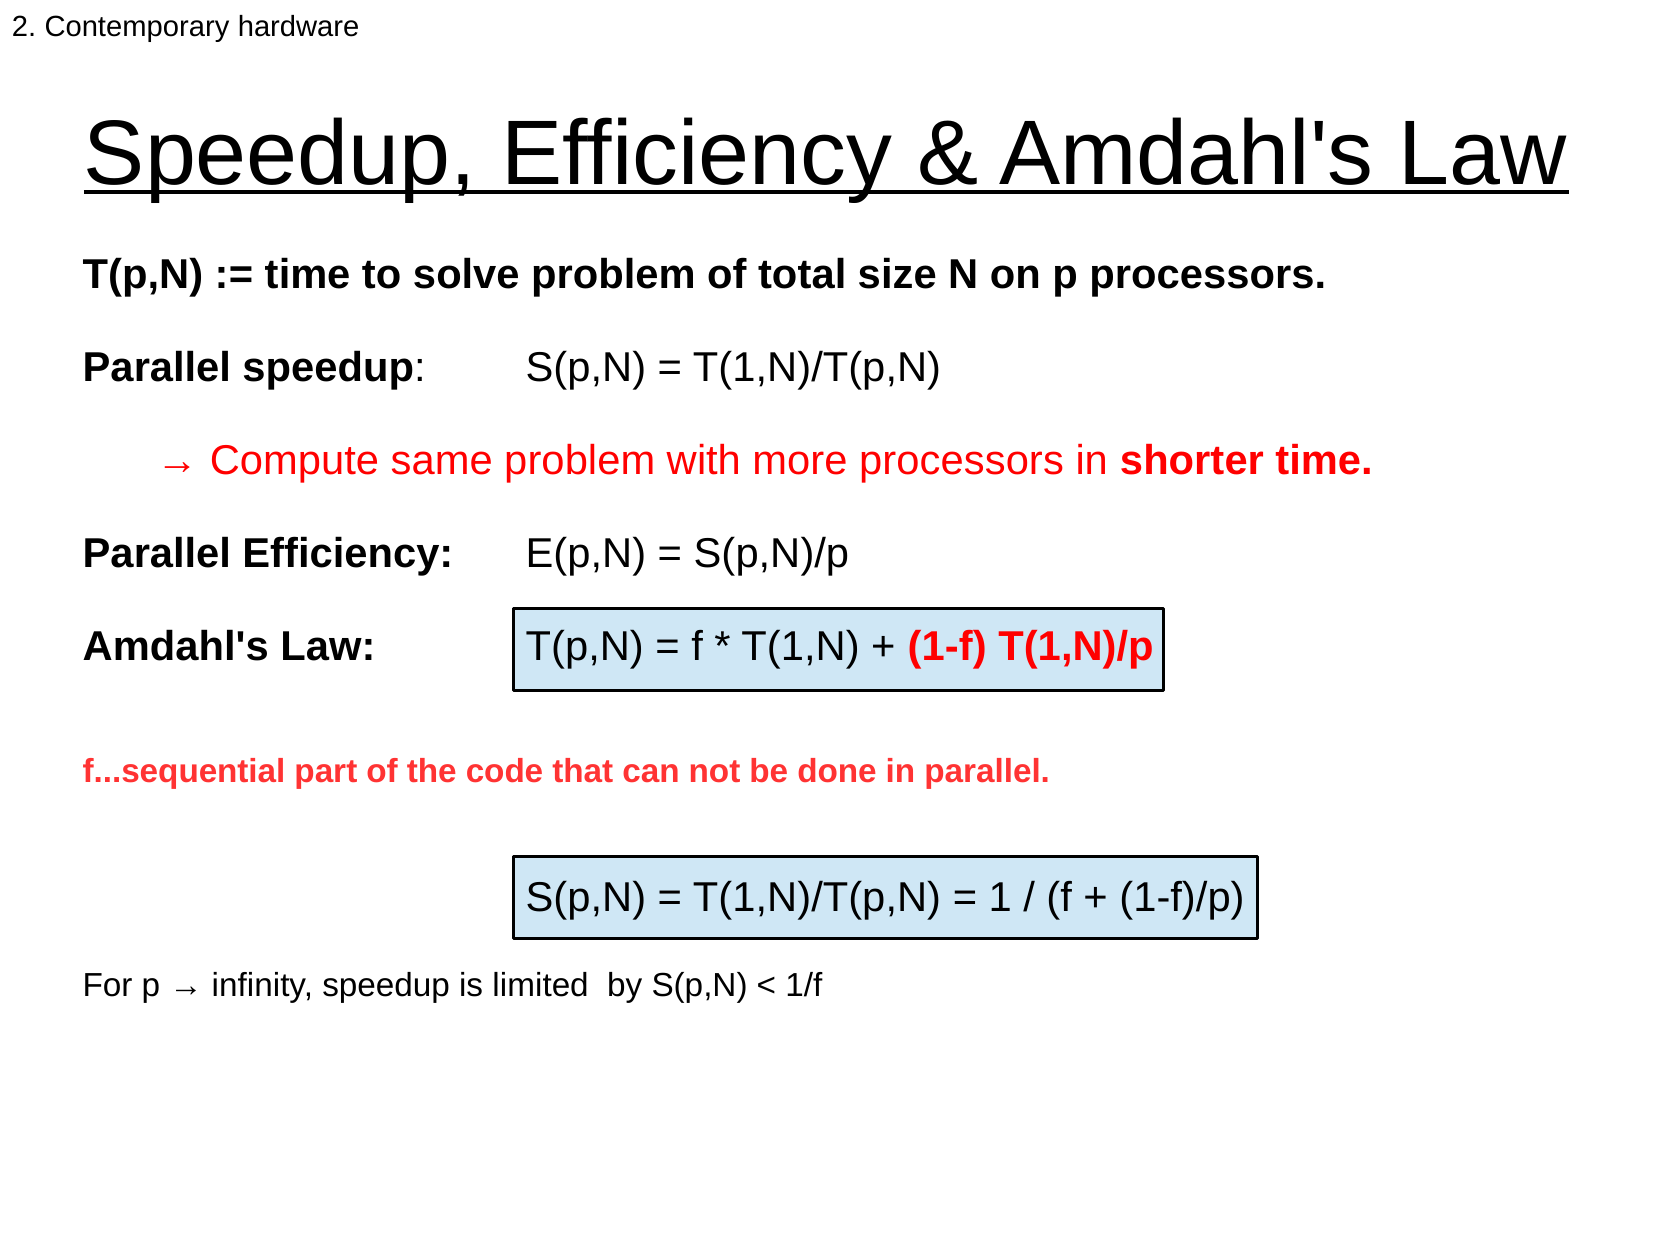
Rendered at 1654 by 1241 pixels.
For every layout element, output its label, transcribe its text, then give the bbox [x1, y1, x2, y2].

text_box 2. Contemporary hardware [11, 8, 815, 44]
title Speedup, Efficiency & Amdahl's Law [82, 49, 1571, 257]
subtitle T(p,N) := time to solve problem of total size N on p processors. Parallel speedup: S(p,N) = T(1,N)/T(p,N) → Compute same problem with more processors in shorter time. Parallel Efficiency: E(p,N) = S(p,N)/p Amdahl's Law: T(p,N) = f * T(1,N) + (1-f) T(1,N)/p f...sequential part of the code that can not be done in parallel. S(p,N) = T(1,N)/T(p,N) = 1 / (f + (1-f)/p) For p → infinity, speedup is limited by S(p,N) < 1/f [82, 246, 1538, 1102]
